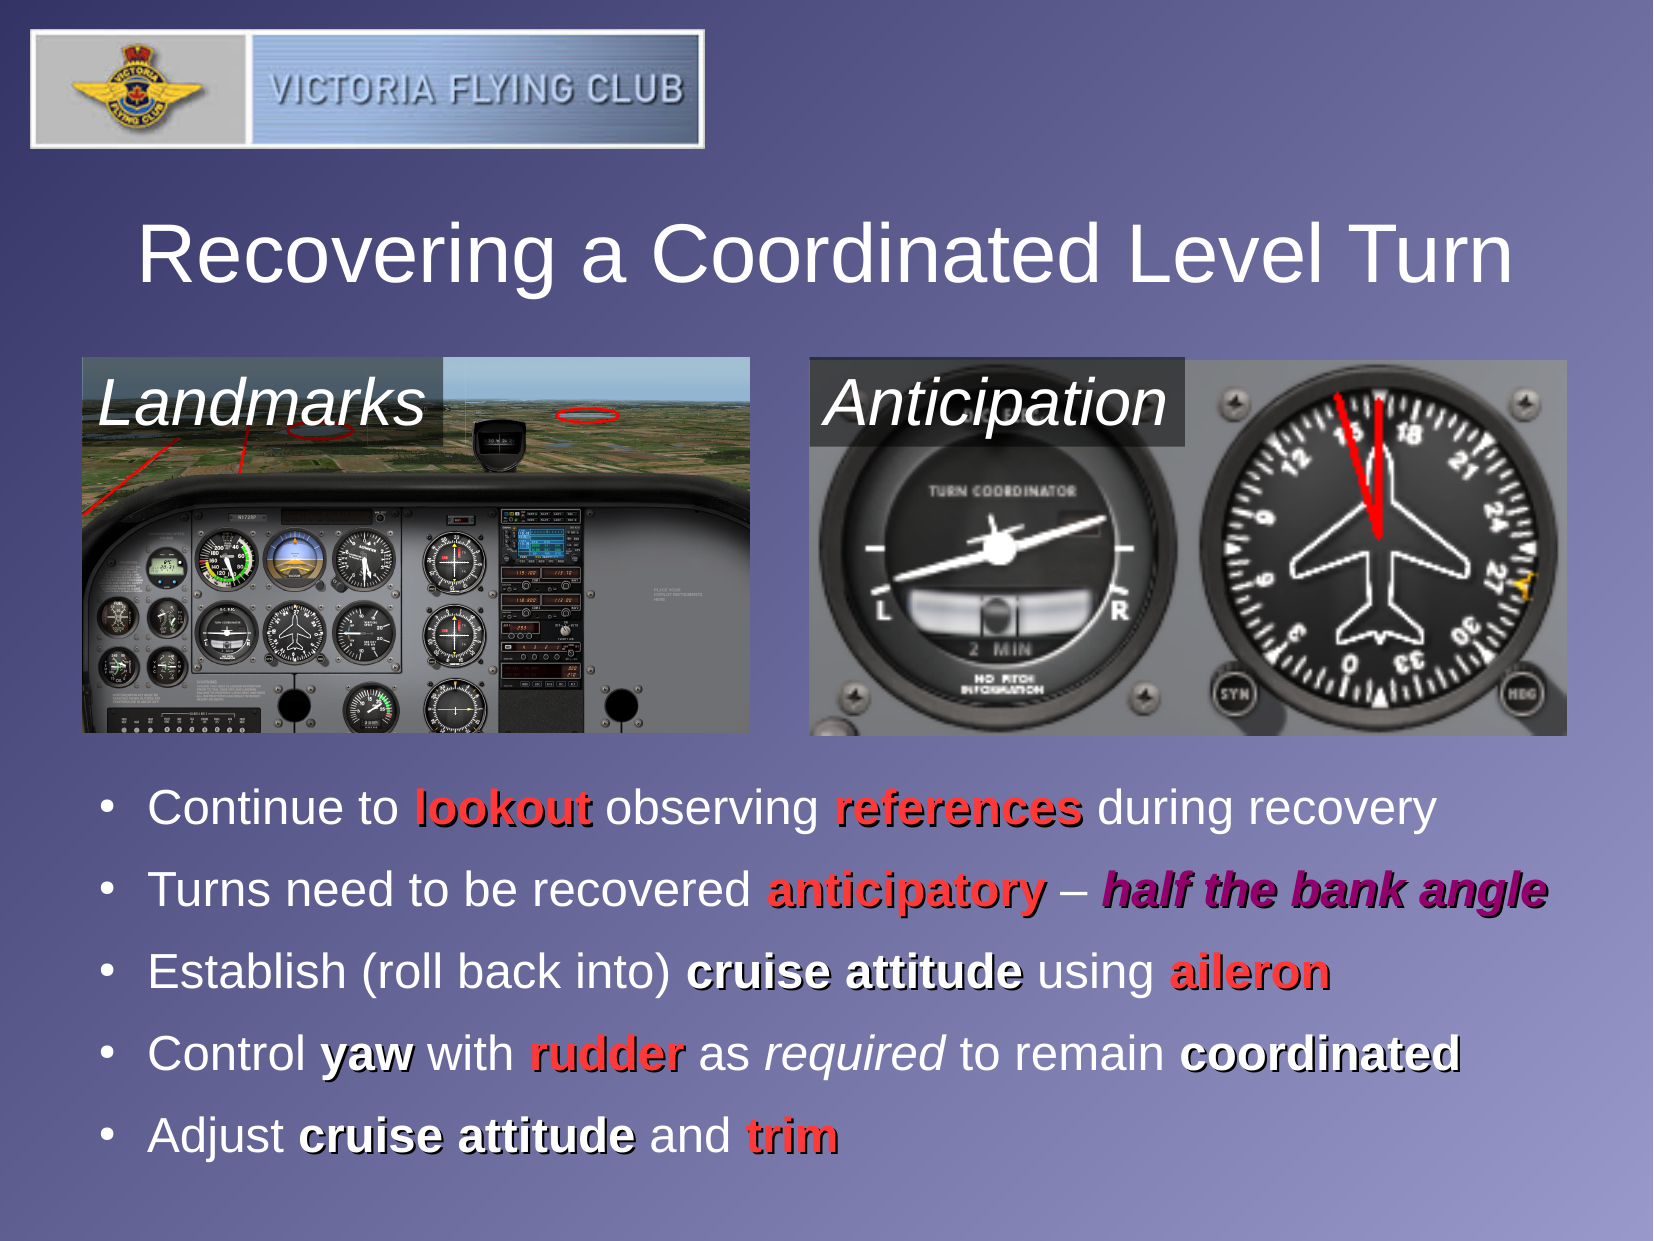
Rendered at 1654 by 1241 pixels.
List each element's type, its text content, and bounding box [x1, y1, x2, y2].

text_box Anticipation [809, 357, 1185, 447]
text_box Landmarks [82, 357, 444, 447]
title Recovering a Coordinated Level Turn [82, 150, 1571, 358]
picture [809, 360, 1567, 736]
picture [82, 357, 750, 733]
picture [30, 29, 705, 149]
list Continue to lookout observing references during recovery Turns need to be recovered anticipatory – half the bank angle Establish (roll back into) cruise attitude using aileron Control yaw with rudder as required to remain coordinated Adjust cruise attitude and trim [82, 780, 1571, 1201]
